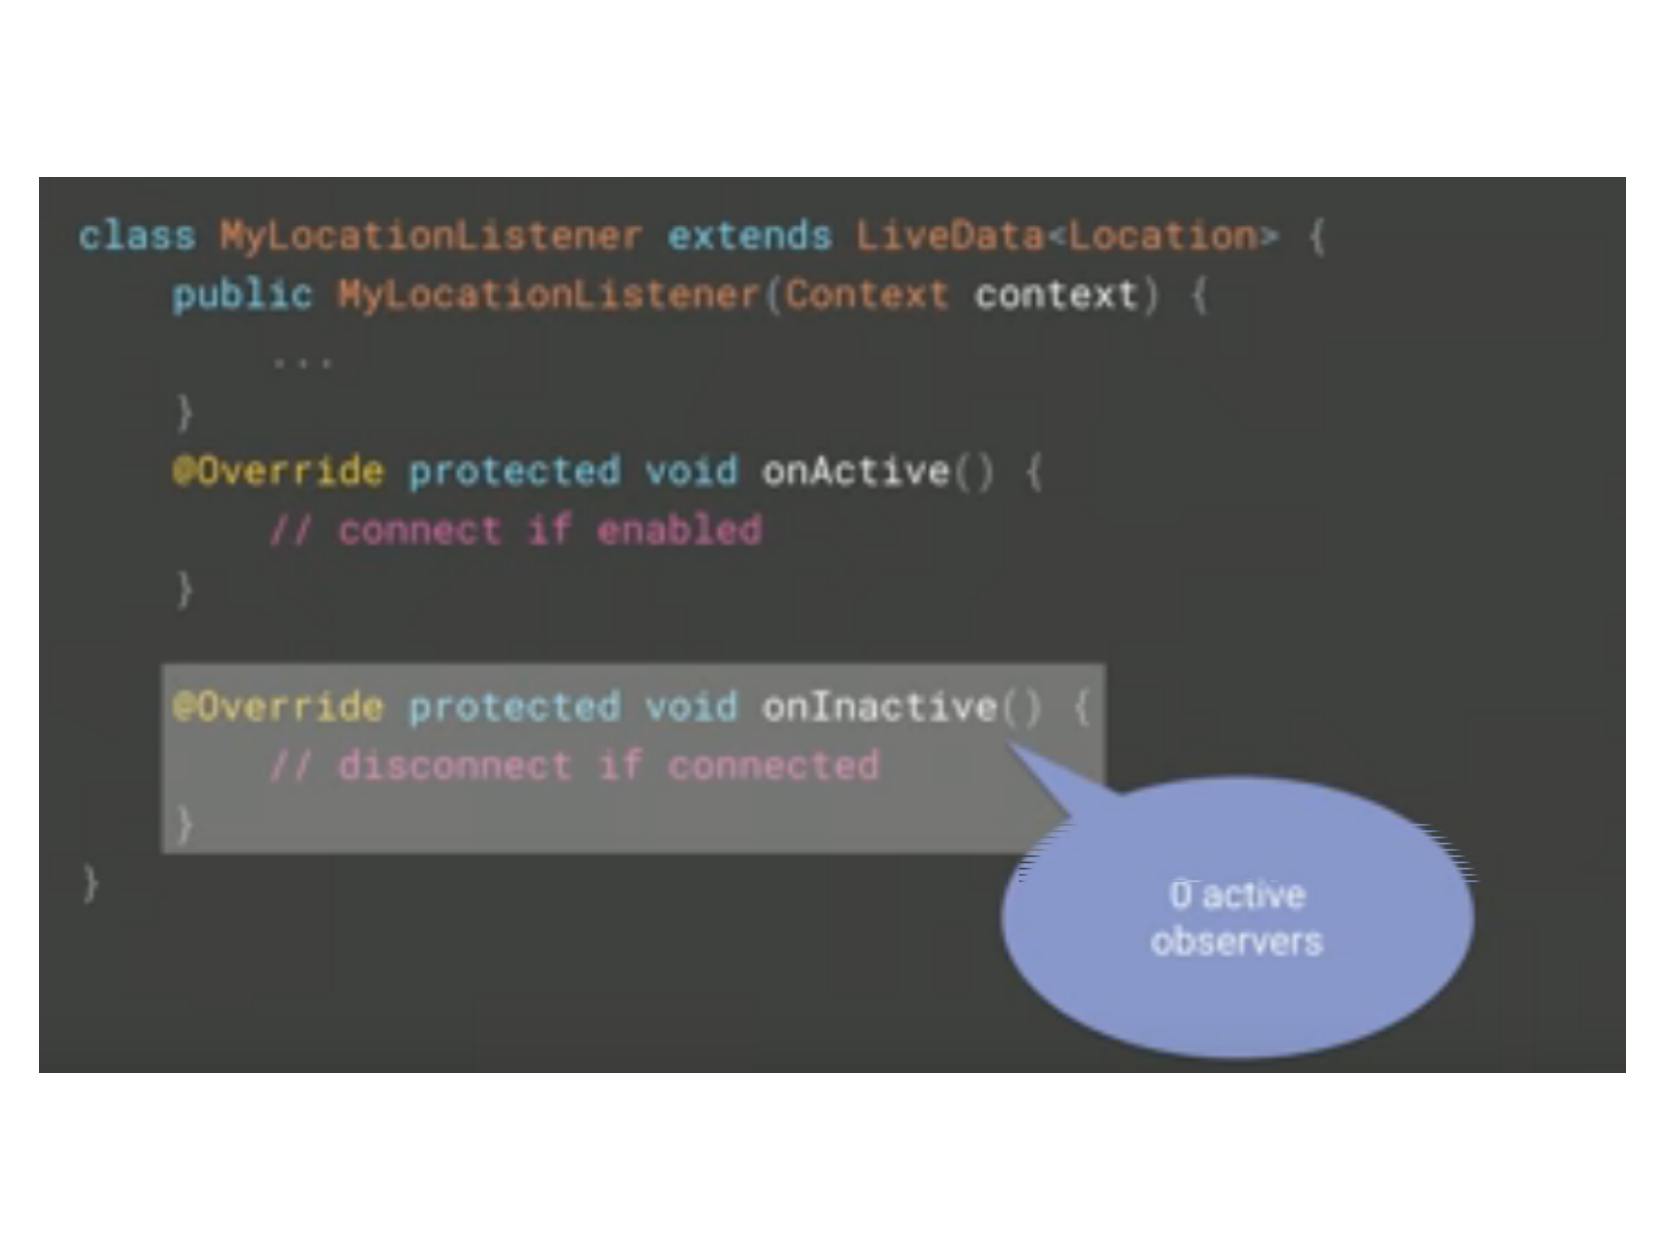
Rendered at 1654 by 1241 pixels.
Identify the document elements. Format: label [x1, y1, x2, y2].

picture [39, 177, 1626, 1073]
